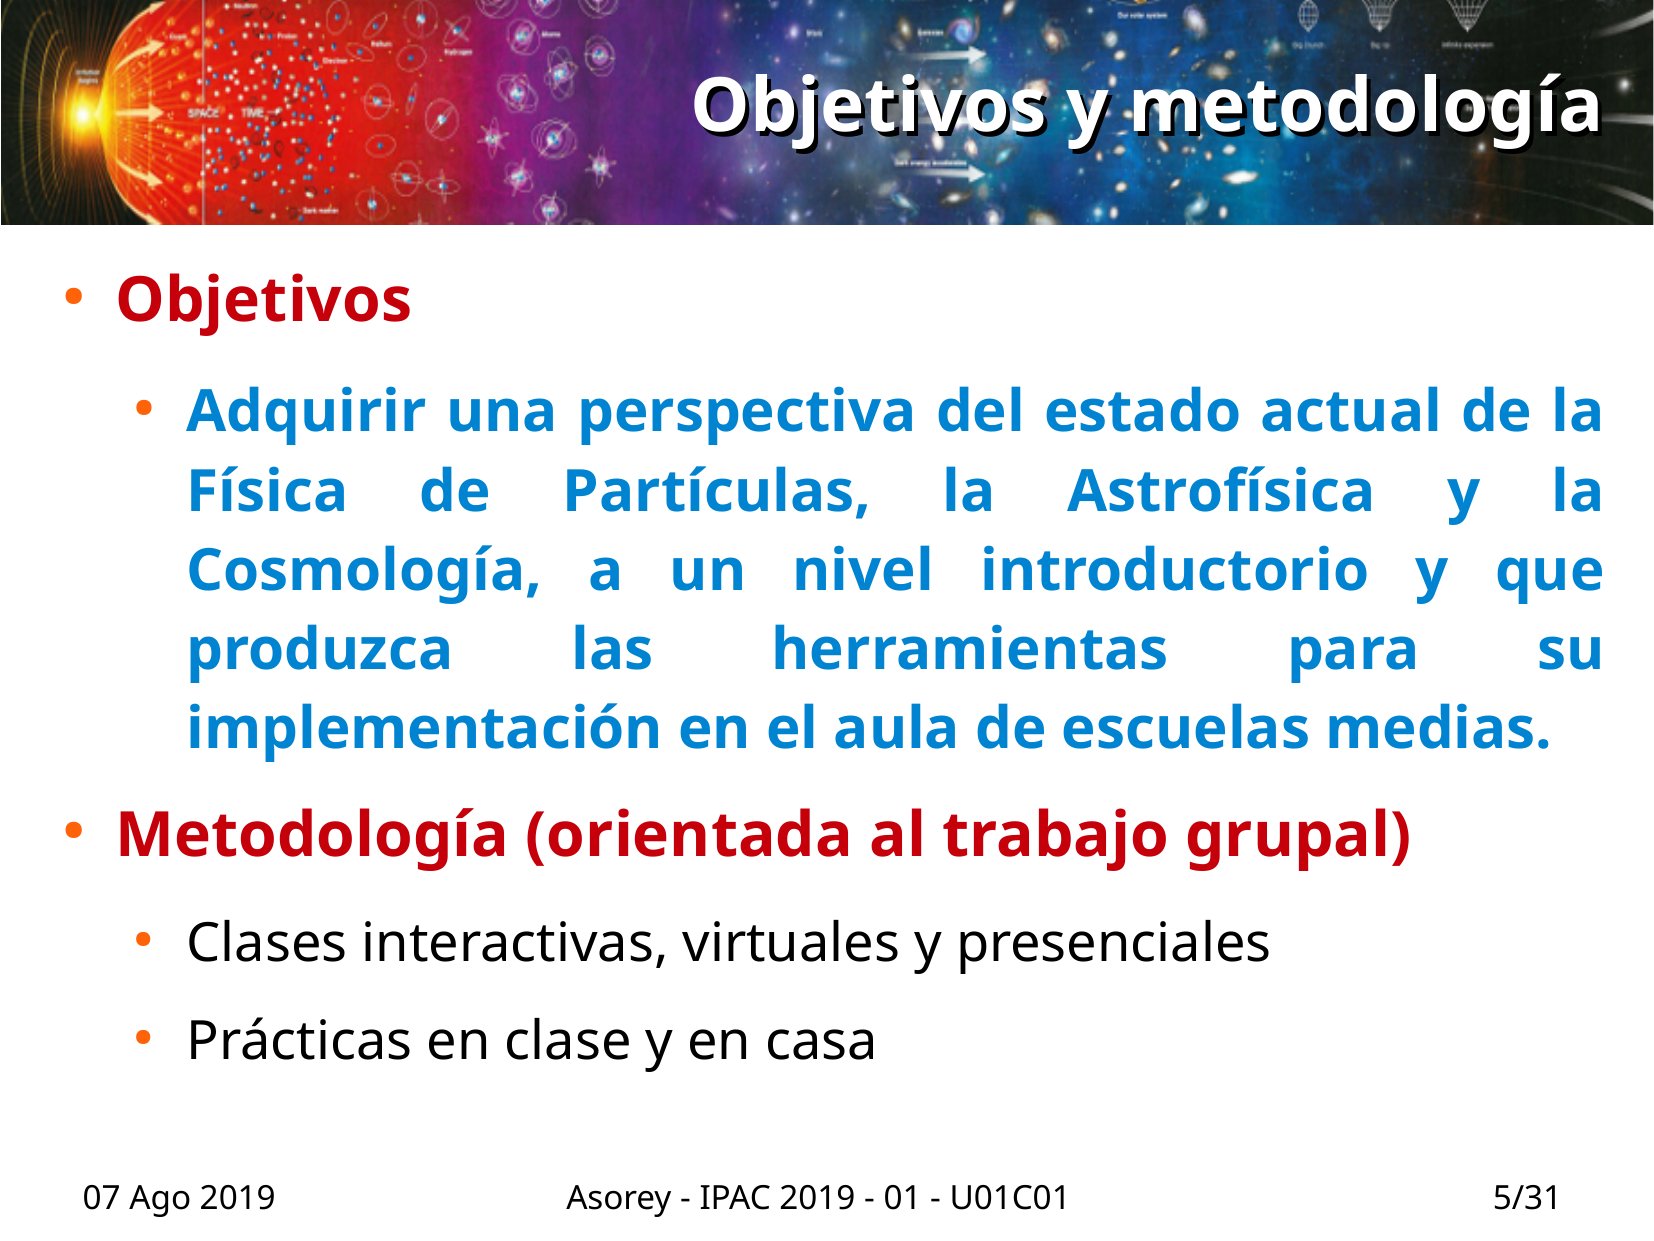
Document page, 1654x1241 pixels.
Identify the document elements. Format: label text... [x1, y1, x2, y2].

list Objetivos Adquirir una perspectiva del estado actual de la Física de Partículas, la Astrofísica y la Cosmología, a un nivel introductorio y que produzca las herramientas para su implementación en el aula de escuelas medias. Metodología (orientada al trabajo grupal) Clases interactivas, virtuales y presenciales Prácticas en clase y en casa [45, 255, 1606, 1156]
title Objetivos y metodología [45, 15, 1606, 191]
picture [1, 0, 1654, 225]
